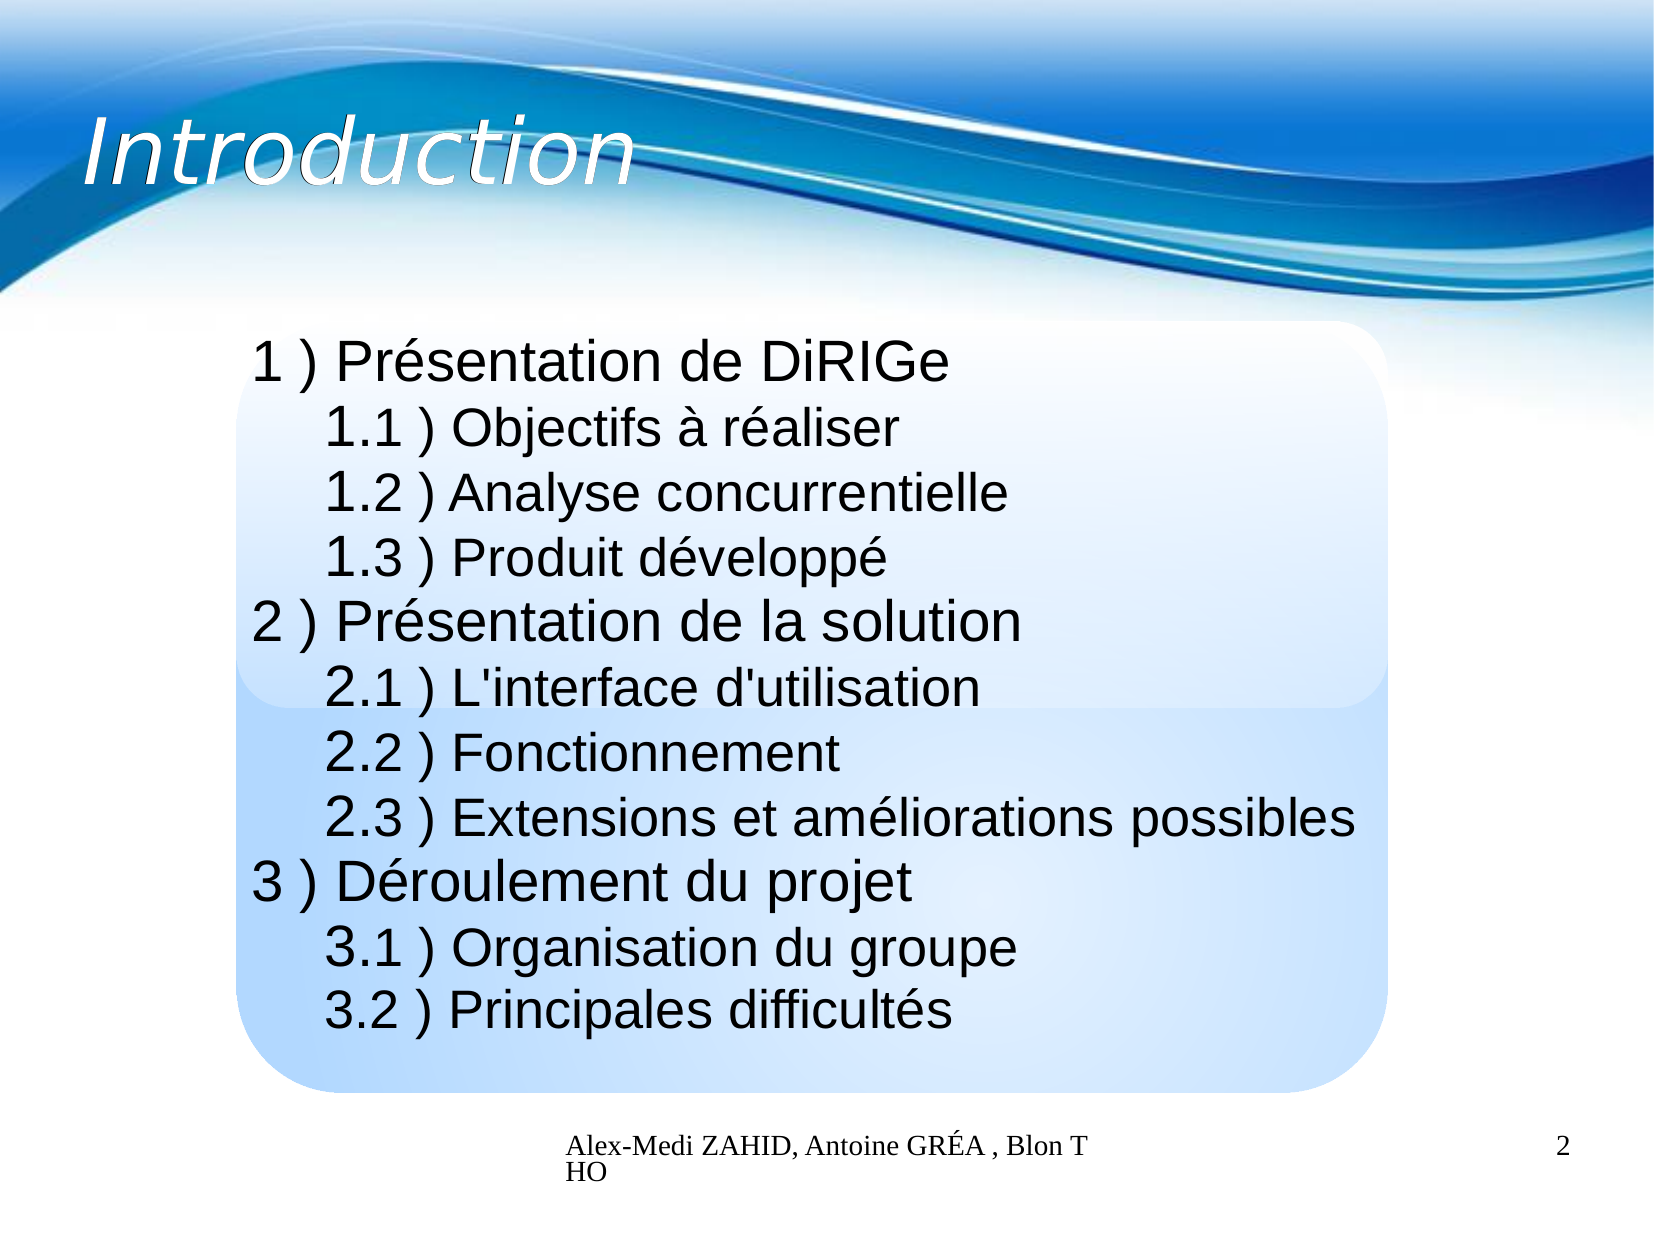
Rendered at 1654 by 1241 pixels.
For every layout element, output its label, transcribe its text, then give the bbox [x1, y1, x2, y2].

title Introduction [82, 49, 1571, 257]
text_box 1 ) Présentation de DiRIGe 1.1 ) Objectifs à réaliser 1.2 ) Analyse concurrentielle 1.3 ) Produit développé 2 ) Présentation de la solution 2.1 ) L'interface d'utilisation 2.2 ) Fonctionnement 2.3 ) Extensions et améliorations possibles 3 ) Déroulement du projet 3.1 ) Organisation du groupe 3.2 ) Principales difficultés [236, 321, 1388, 1079]
picture [0, 0, 1654, 1241]
